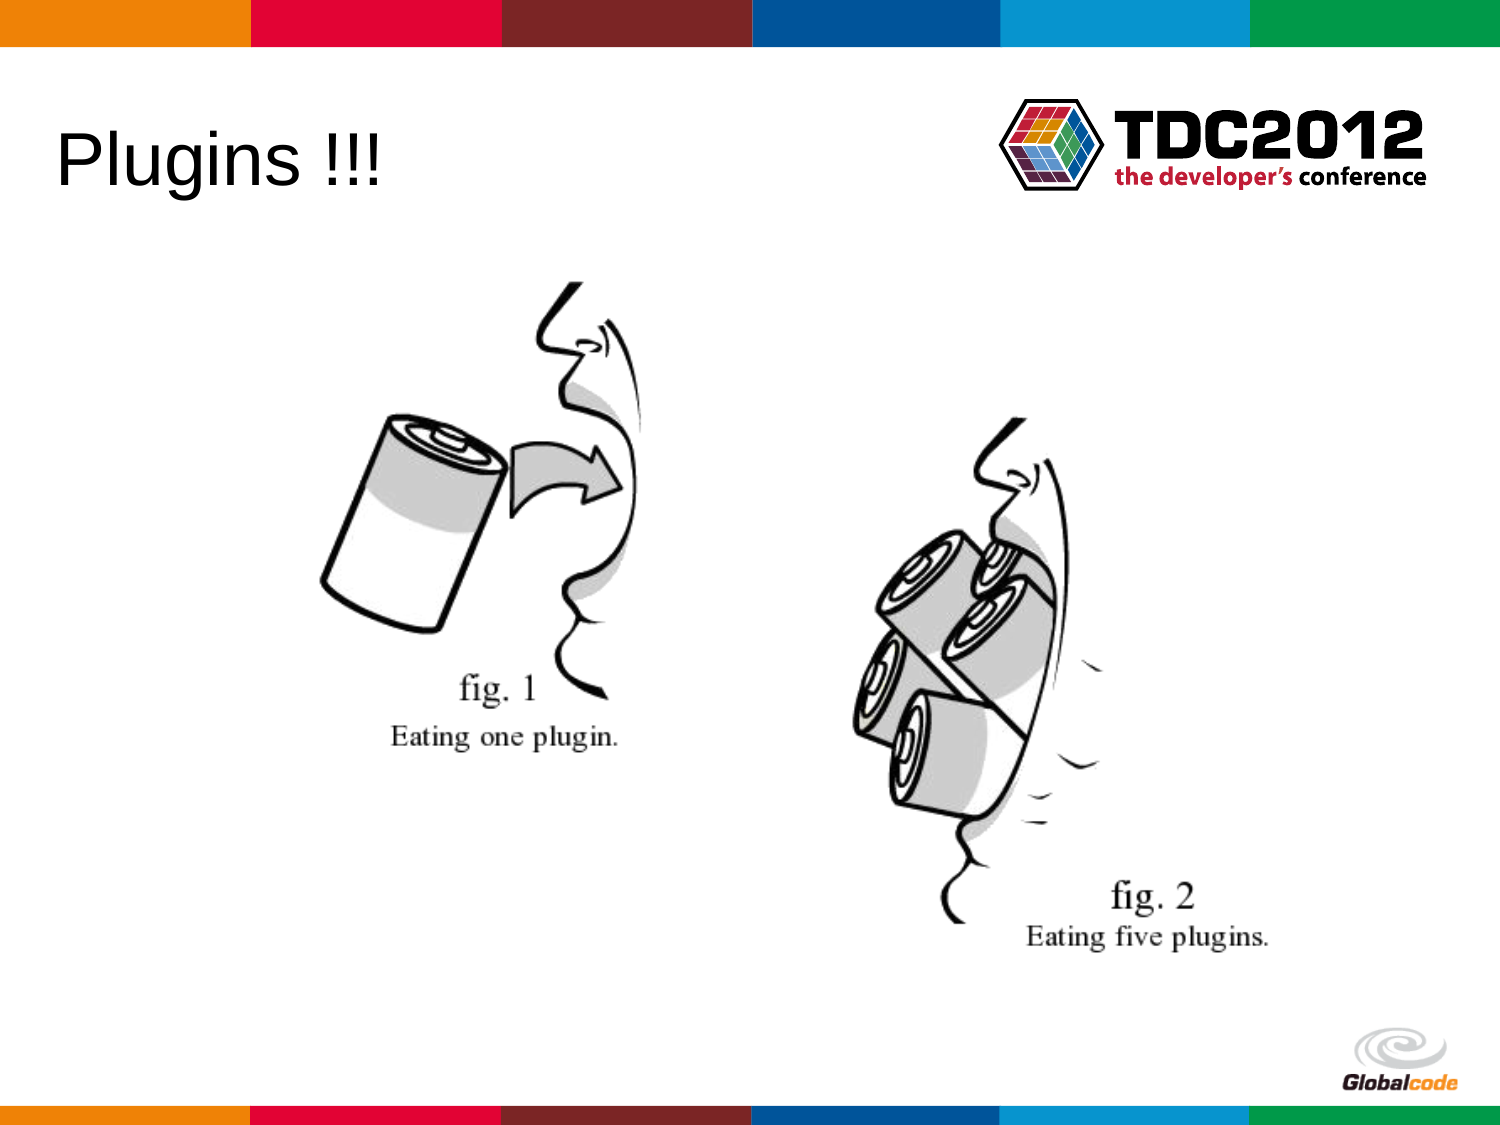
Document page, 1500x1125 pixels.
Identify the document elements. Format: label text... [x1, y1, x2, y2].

picture [315, 277, 1317, 1021]
picture [1340, 999, 1459, 1105]
title Plugins !!! [41, 57, 975, 254]
